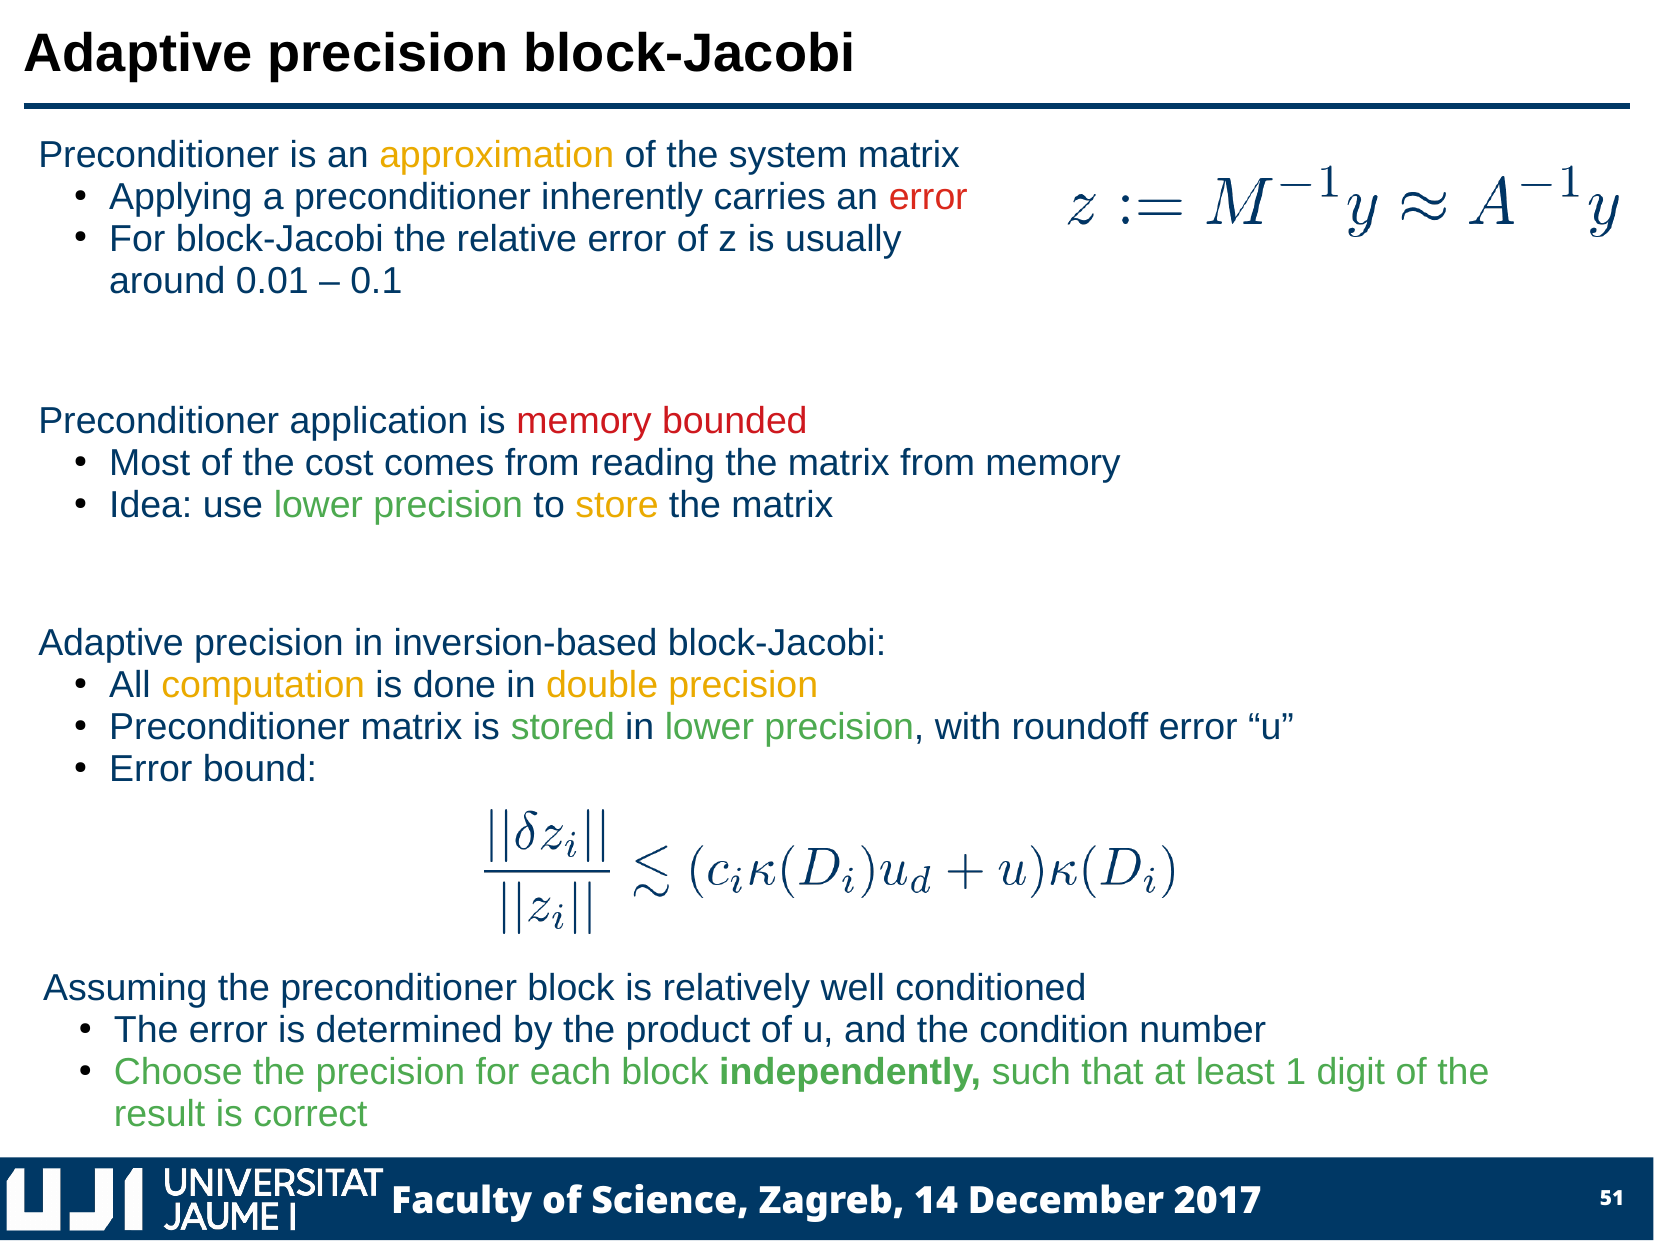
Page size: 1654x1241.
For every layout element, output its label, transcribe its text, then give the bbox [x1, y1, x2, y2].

text_box Preconditioner is an approximation of the system matrix Applying a preconditioner inherently carries an error For block-Jacobi the relative error of z is usually around 0.01 – 0.1 [23, 125, 993, 331]
text_box Preconditioner application is memory bounded Most of the cost comes from reading the matrix from memory Idea: use lower precision to store the matrix [23, 392, 1137, 533]
picture [0, 1158, 390, 1241]
text_box Assuming the preconditioner block is relatively well conditioned The error is determined by the product of u, and the condition number Choose the precision for each block independently, such that at least 1 digit of the result is correct [28, 959, 1607, 1142]
text_box Adaptive precision in inversion-based block-Jacobi: All computation is done in double precision Preconditioner matrix is stored in lower precision, with roundoff error “u” Error bound: [23, 614, 1310, 797]
picture [1067, 165, 1619, 237]
picture [484, 809, 1174, 934]
title Adaptive precision block-Jacobi [23, 0, 1630, 107]
